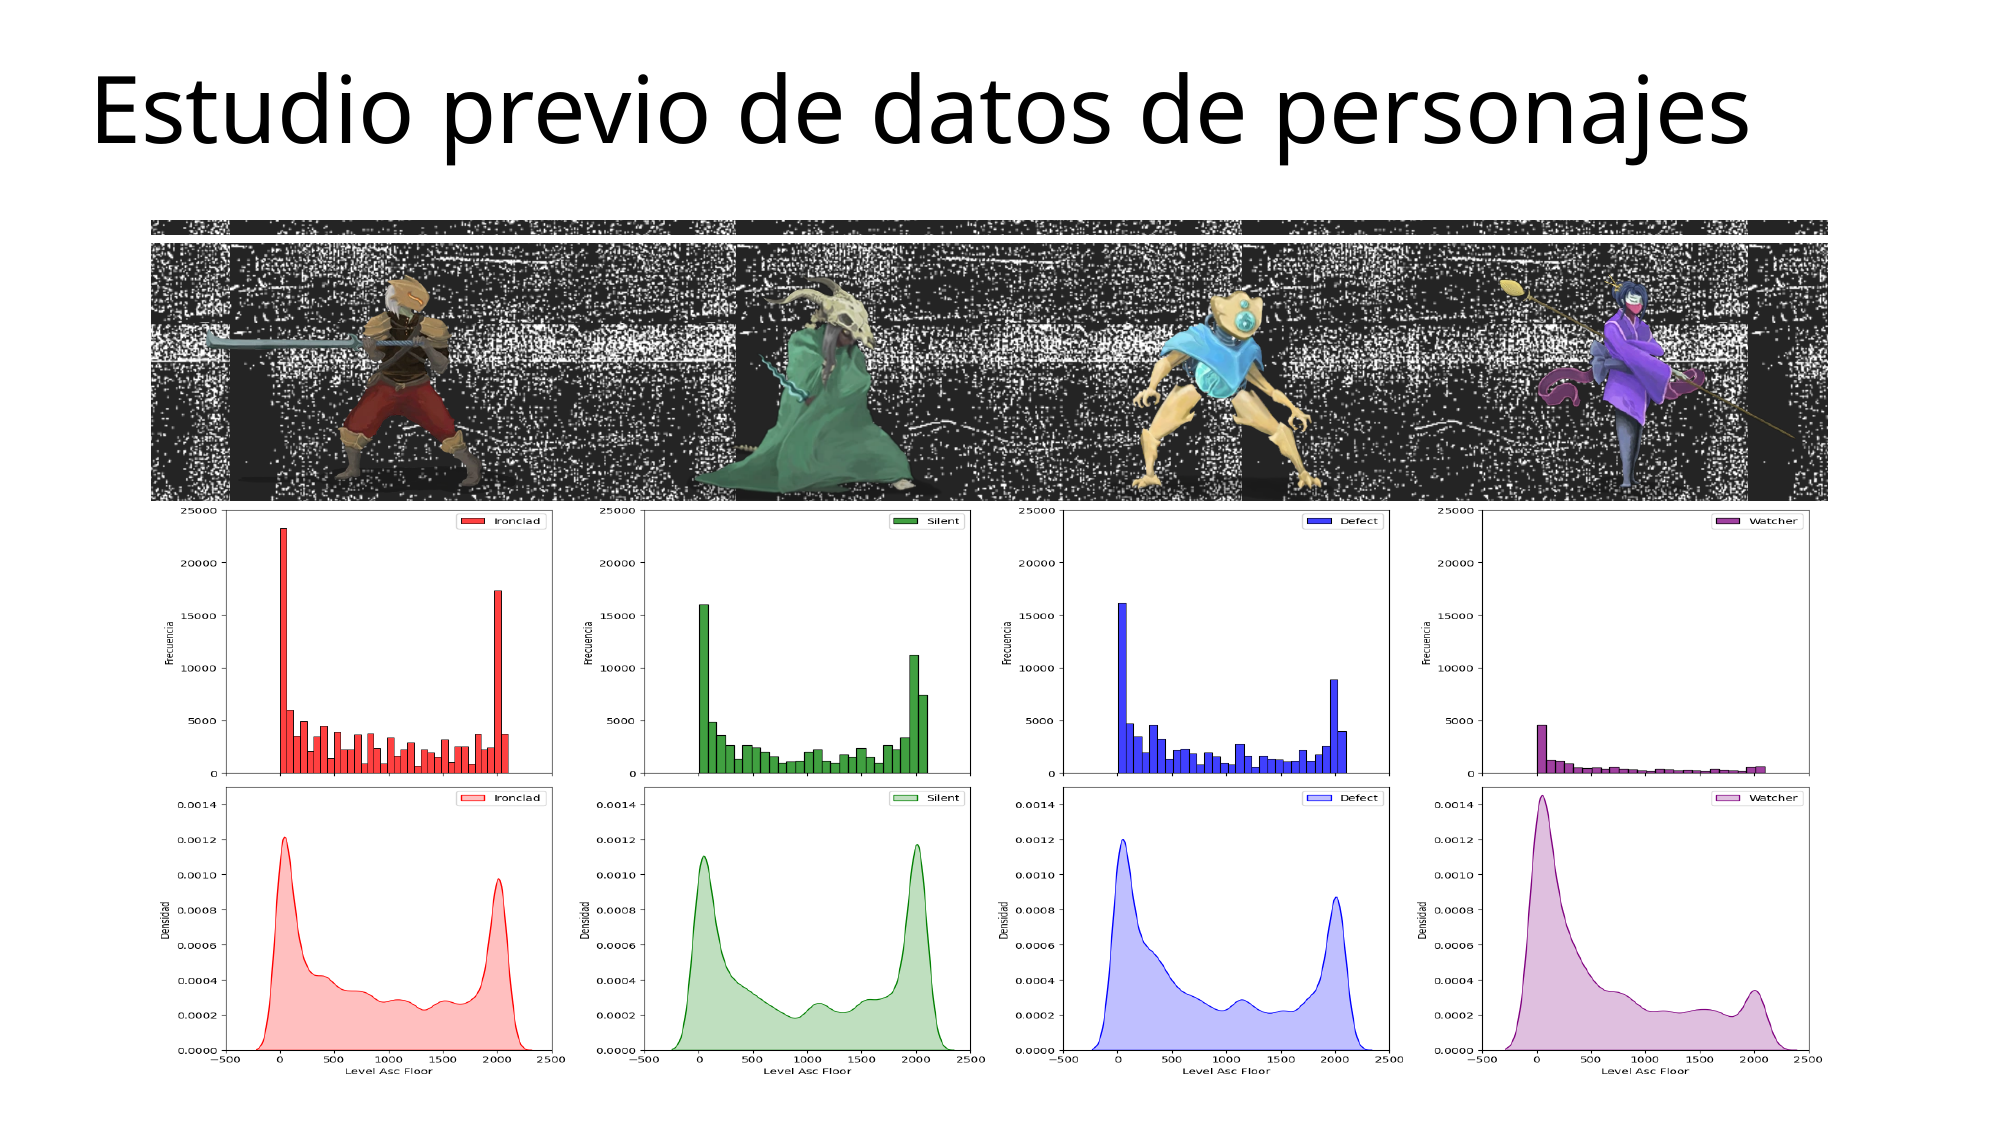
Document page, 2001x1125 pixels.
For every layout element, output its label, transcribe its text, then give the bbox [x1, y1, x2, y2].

picture [1471, 273, 1809, 499]
picture [151, 264, 1831, 1081]
picture [189, 261, 527, 499]
text_box Estudio previo de datos de personajes [74, 28, 1800, 172]
